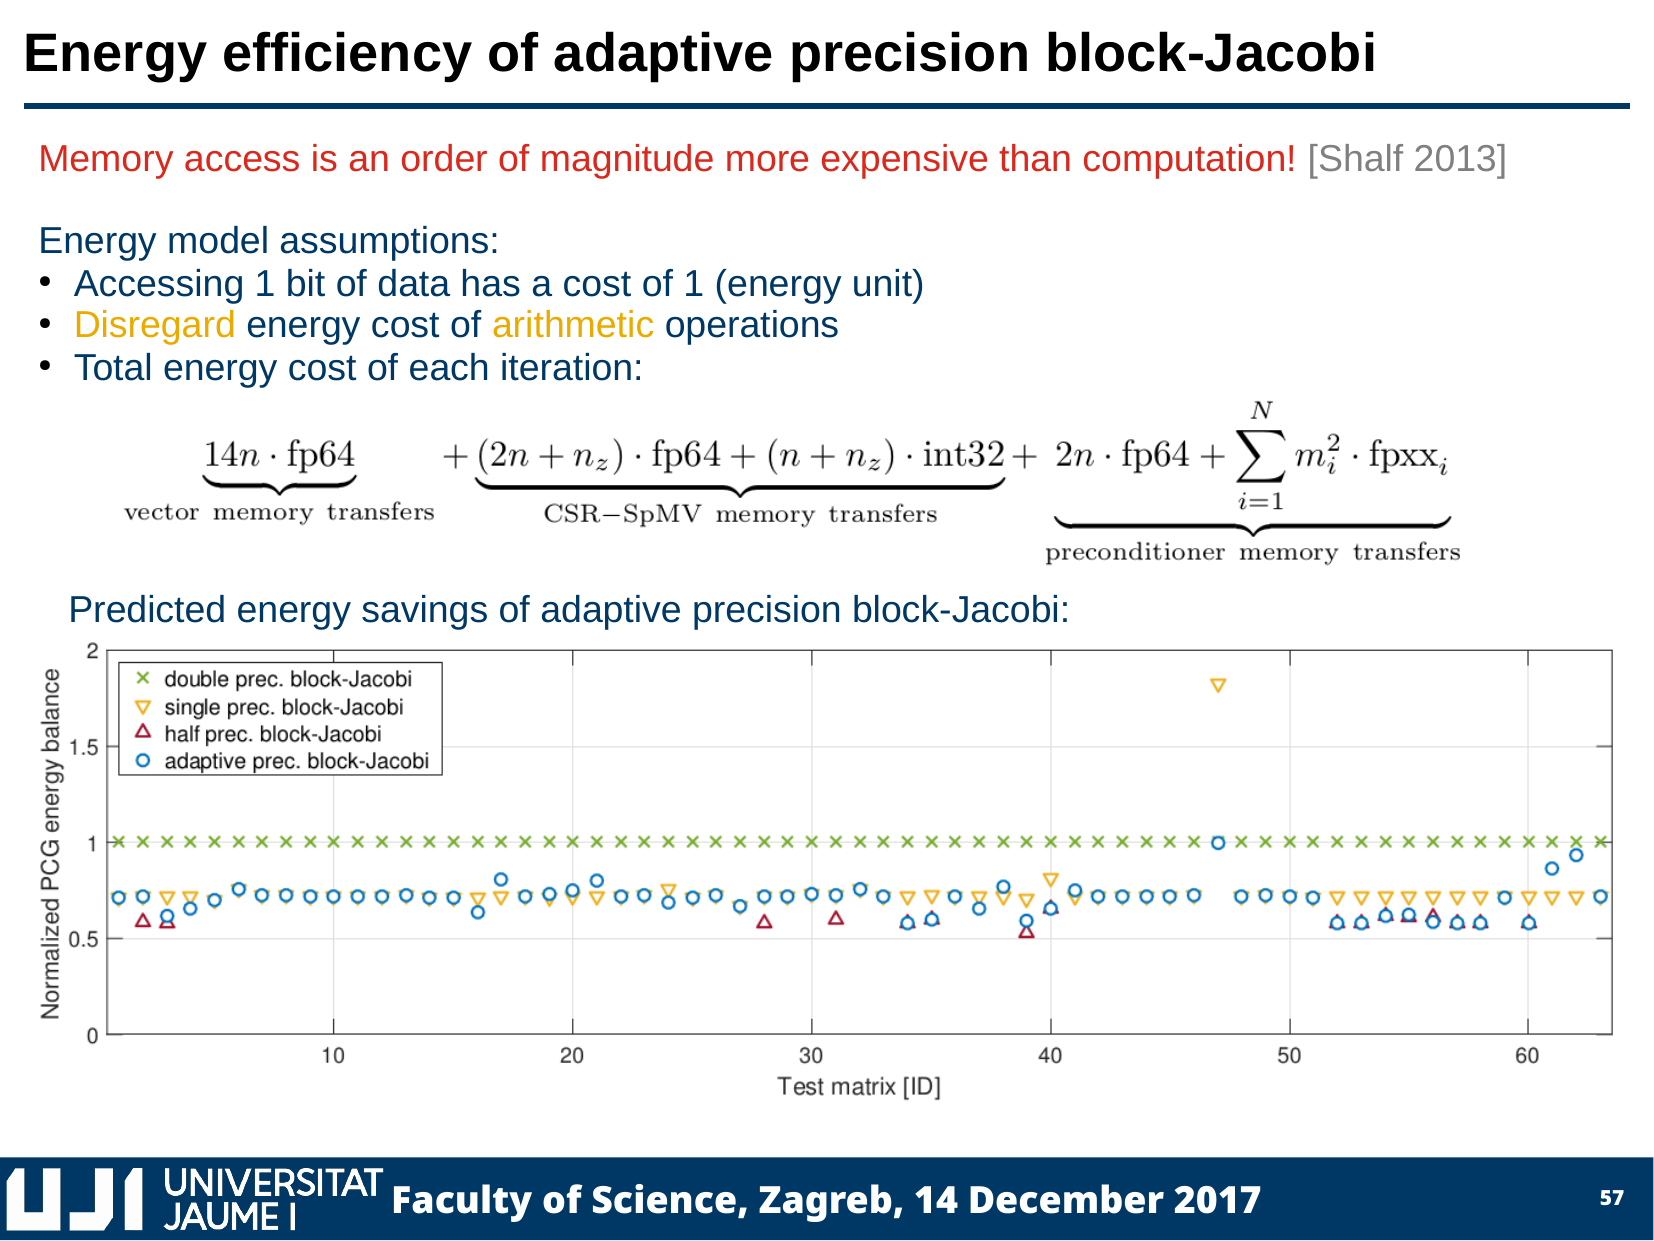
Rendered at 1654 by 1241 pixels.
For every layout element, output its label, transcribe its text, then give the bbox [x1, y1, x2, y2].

text_box Memory access is an order of magnitude more expensive than computation! [Shalf 2013] [23, 129, 1595, 211]
picture [0, 1158, 390, 1241]
picture [70, 389, 1477, 578]
text_box Predicted energy savings of adaptive precision block-Jacobi: [53, 581, 1086, 639]
picture [22, 618, 1630, 1113]
text_box Energy model assumptions: Accessing 1 bit of data has a cost of 1 (energy unit) Disregard energy cost of arithmetic operations Total energy cost of each iteration: [23, 212, 941, 396]
title Energy efficiency of adaptive precision block-Jacobi [23, 0, 1630, 107]
